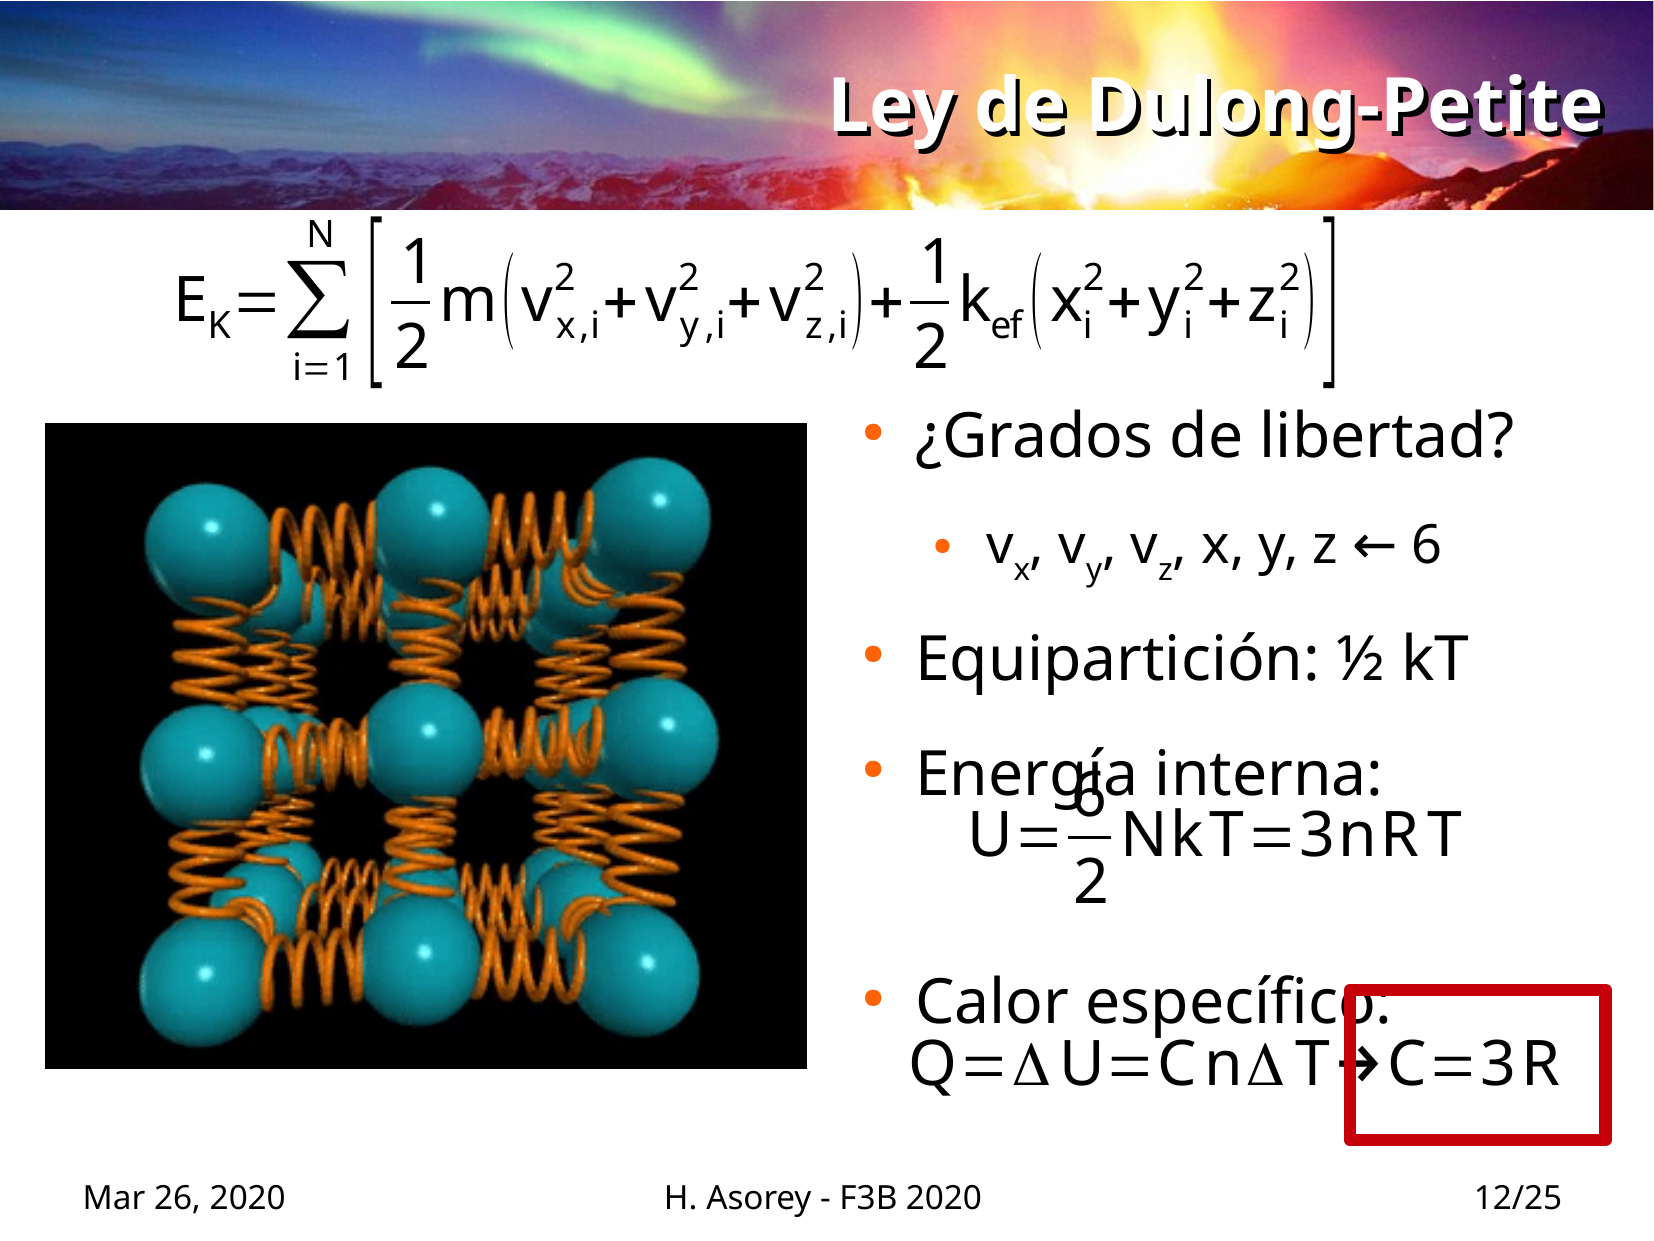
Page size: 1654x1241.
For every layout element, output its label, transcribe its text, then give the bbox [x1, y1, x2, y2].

chart [166, 211, 1345, 393]
list ¿Grados de libertad? vx, vy, vz, x, y, z ← 6 Equipartición: ½ kT Energía interna: Calor específico: [1356, 996, 1599, 1134]
picture [0, 1, 1654, 210]
picture [45, 423, 807, 1069]
title Ley de Dulong-Petite [45, 15, 1606, 191]
chart [961, 756, 1471, 919]
chart [1356, 1025, 1567, 1102]
list ¿Grados de libertad? vx, vy, vz, x, y, z ← 6 Equipartición: ½ kT Energía interna: Calor específico: [844, 390, 1606, 1241]
chart [902, 1025, 1344, 1102]
